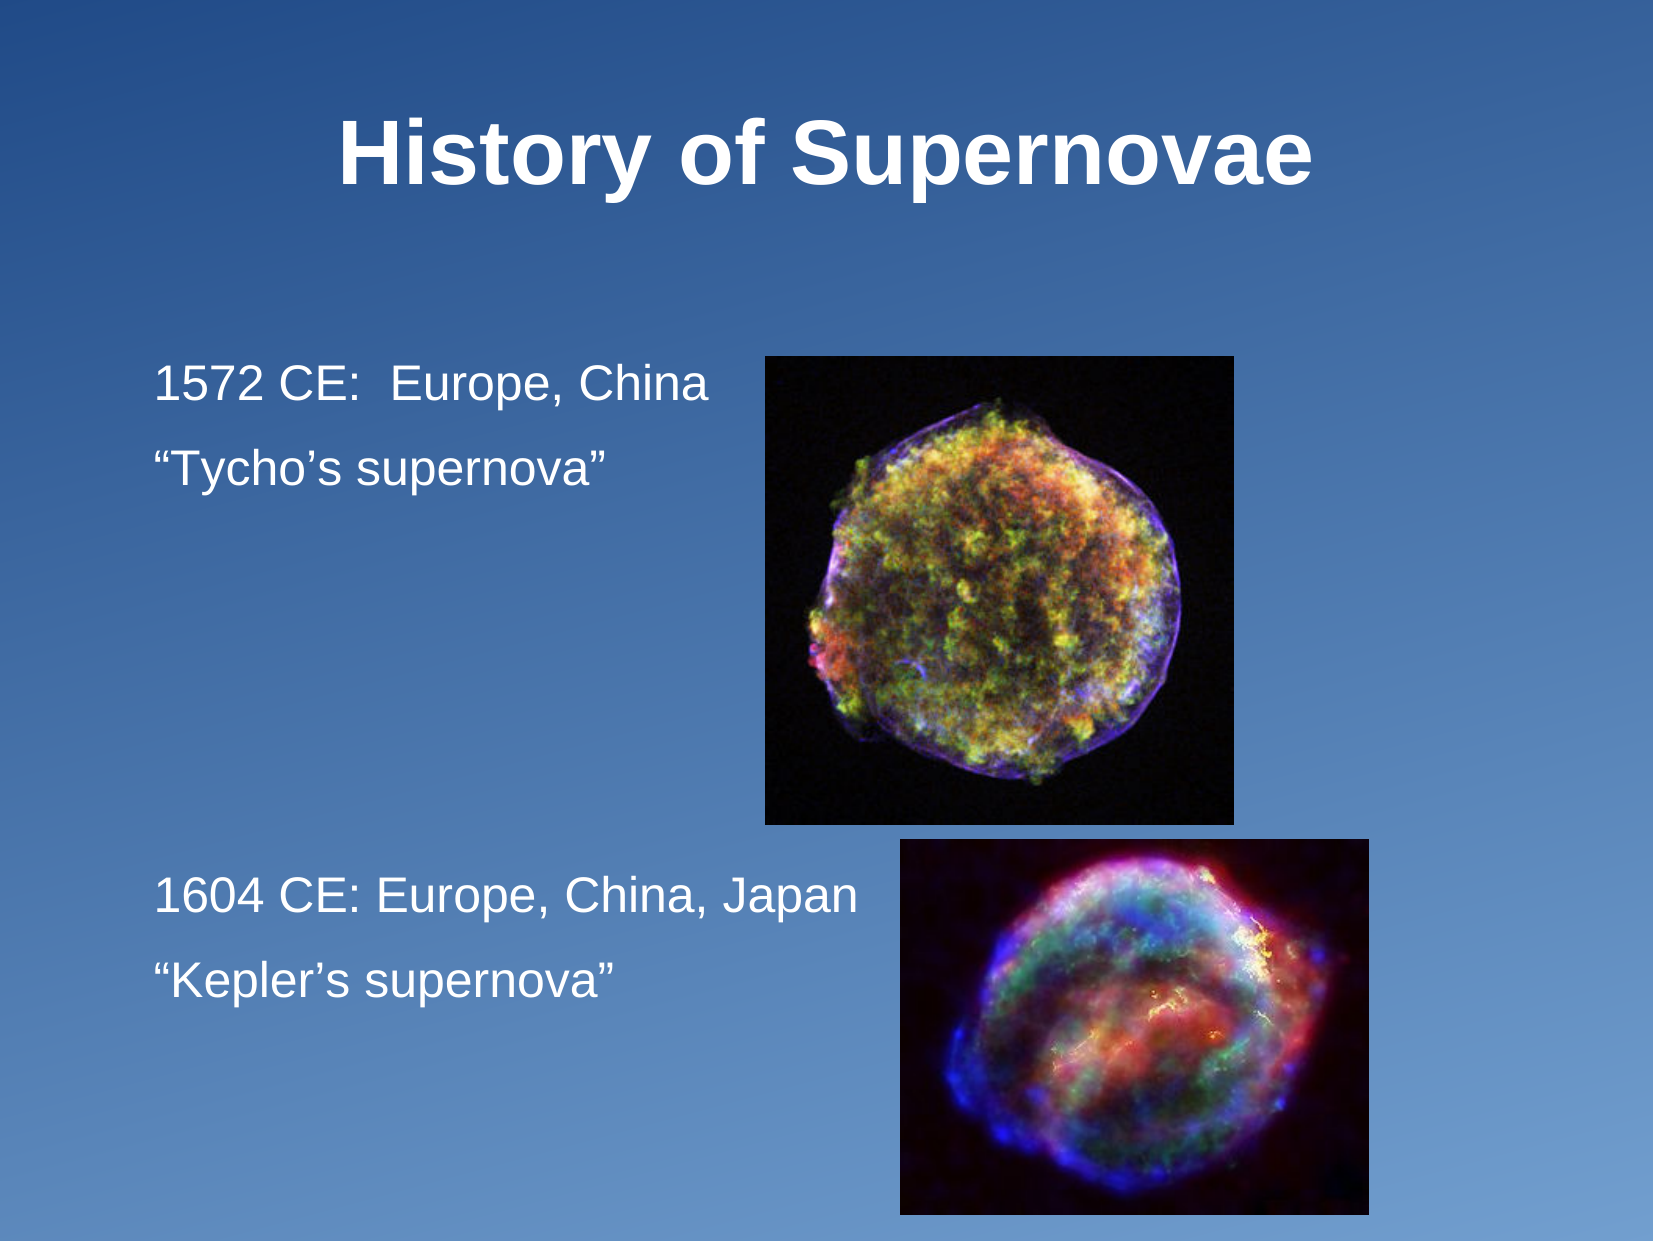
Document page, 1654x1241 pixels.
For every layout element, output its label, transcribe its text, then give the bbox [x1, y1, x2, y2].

picture [900, 839, 1369, 1215]
list 1572 CE: Europe, China “Tycho’s supernova” 1604 CE: Europe, China, Japan “Kepler’s supernova” [82, 355, 1571, 1075]
picture [765, 356, 1234, 826]
title History of Supernovae [82, 49, 1571, 257]
